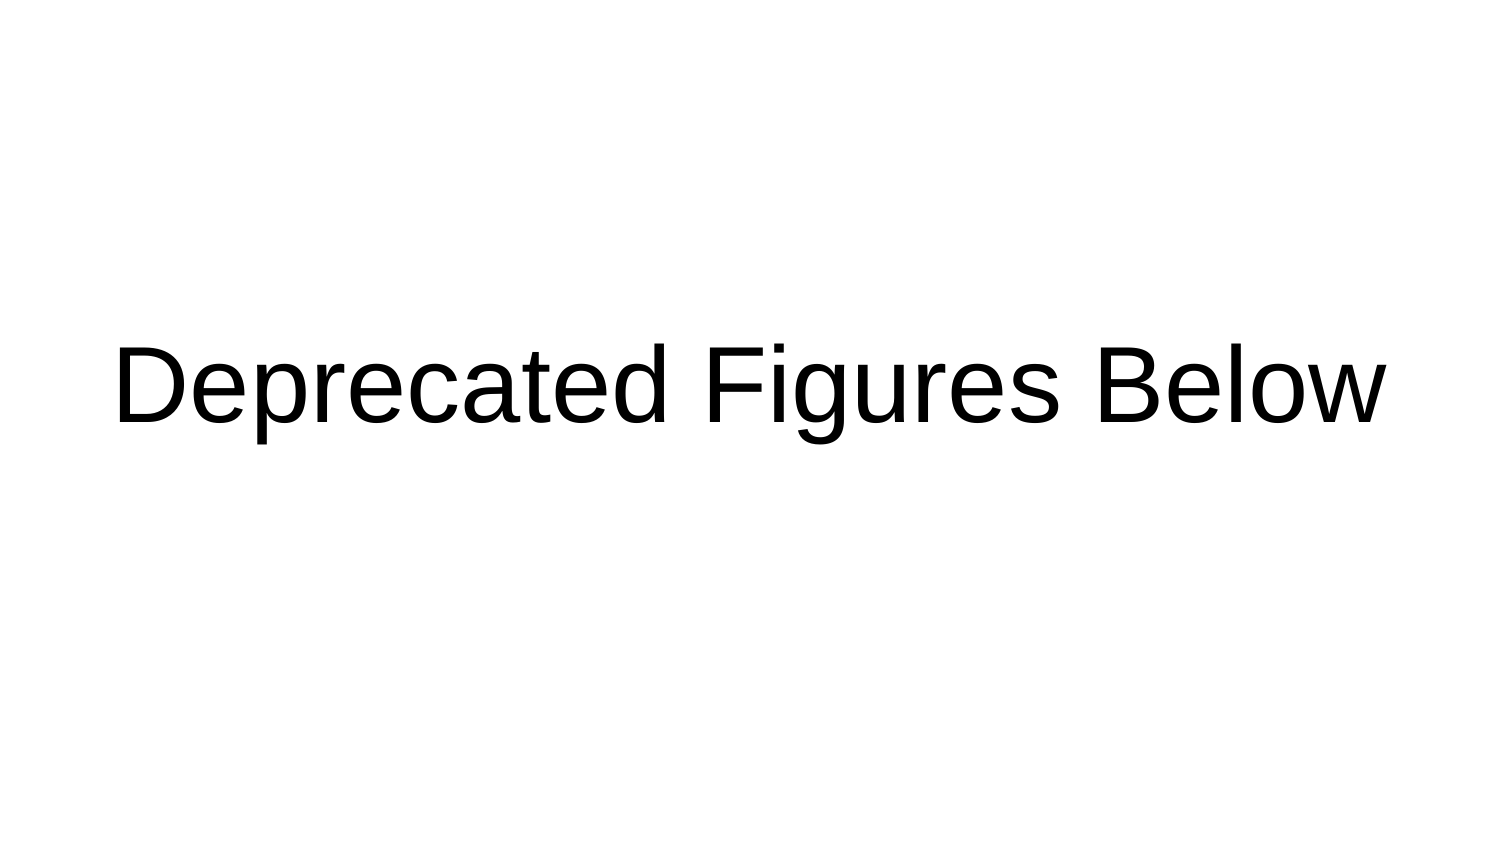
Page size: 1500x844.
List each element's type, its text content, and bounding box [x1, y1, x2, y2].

title Deprecated Figures Below [51, 122, 1449, 459]
